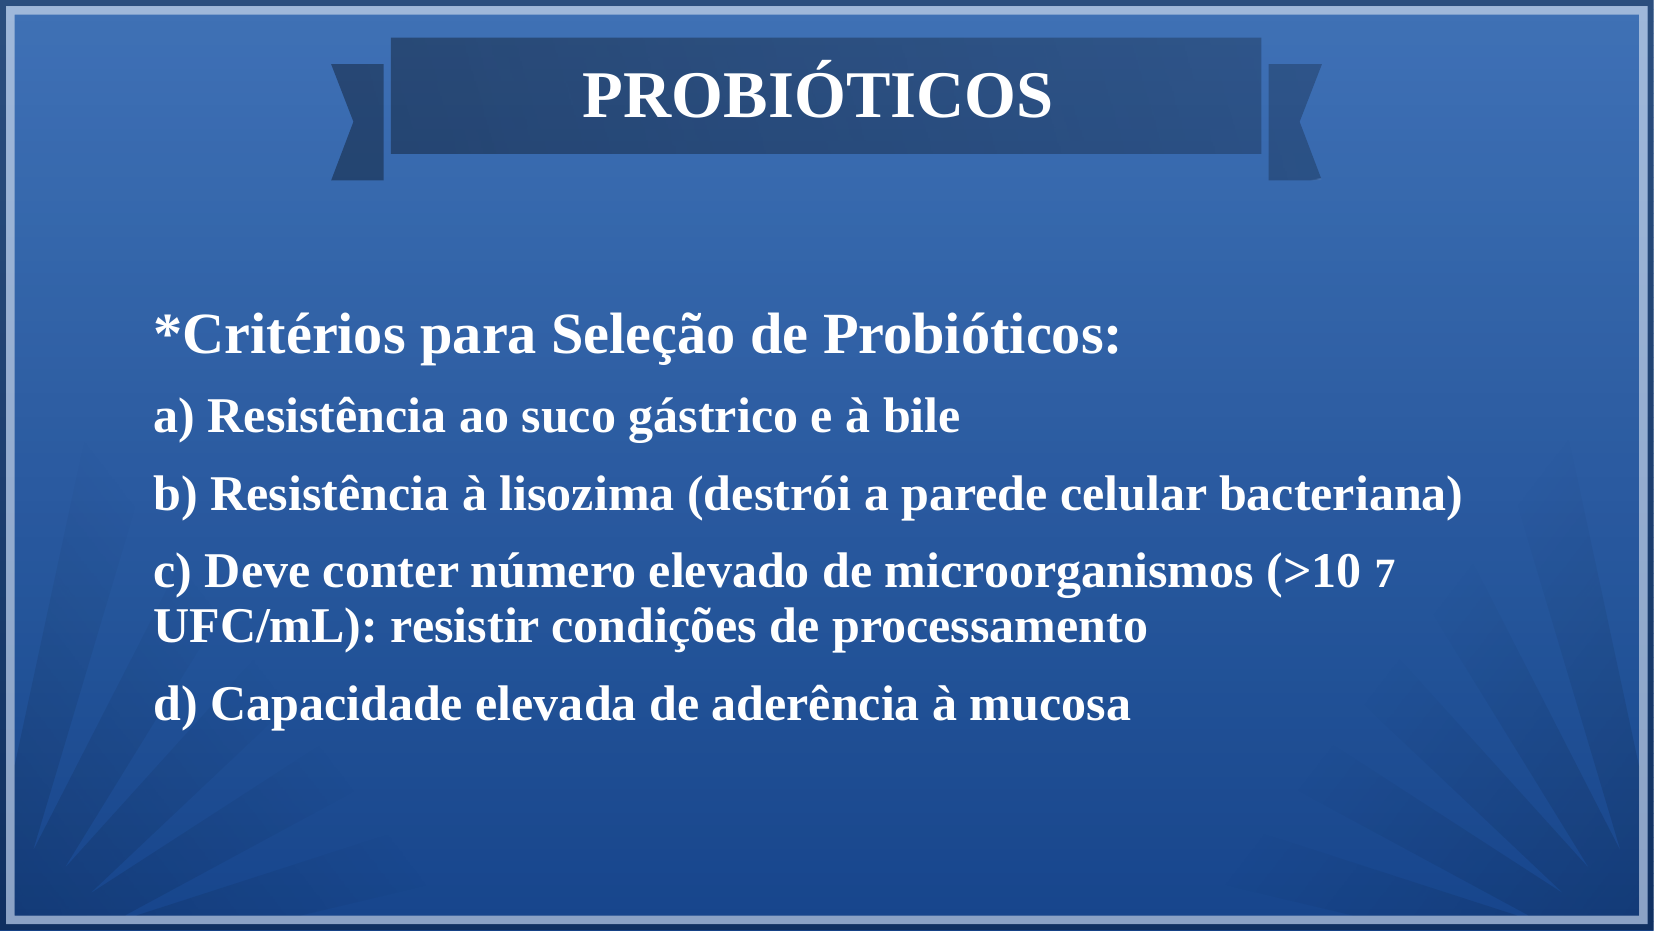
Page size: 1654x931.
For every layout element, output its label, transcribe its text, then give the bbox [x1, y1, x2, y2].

title PROBIÓTICOS [389, 35, 1264, 154]
list *Critérios para Seleção de Probióticos: a) Resistência ao suco gástrico e à bile b) Resistência à lisozima (destrói a parede celular bacteriana) c) Deve conter número elevado de microorganismos (>10 7 UFC/mL): resistir condições de processamento d) Capacidade elevada de aderência à mucosa [82, 224, 1571, 848]
